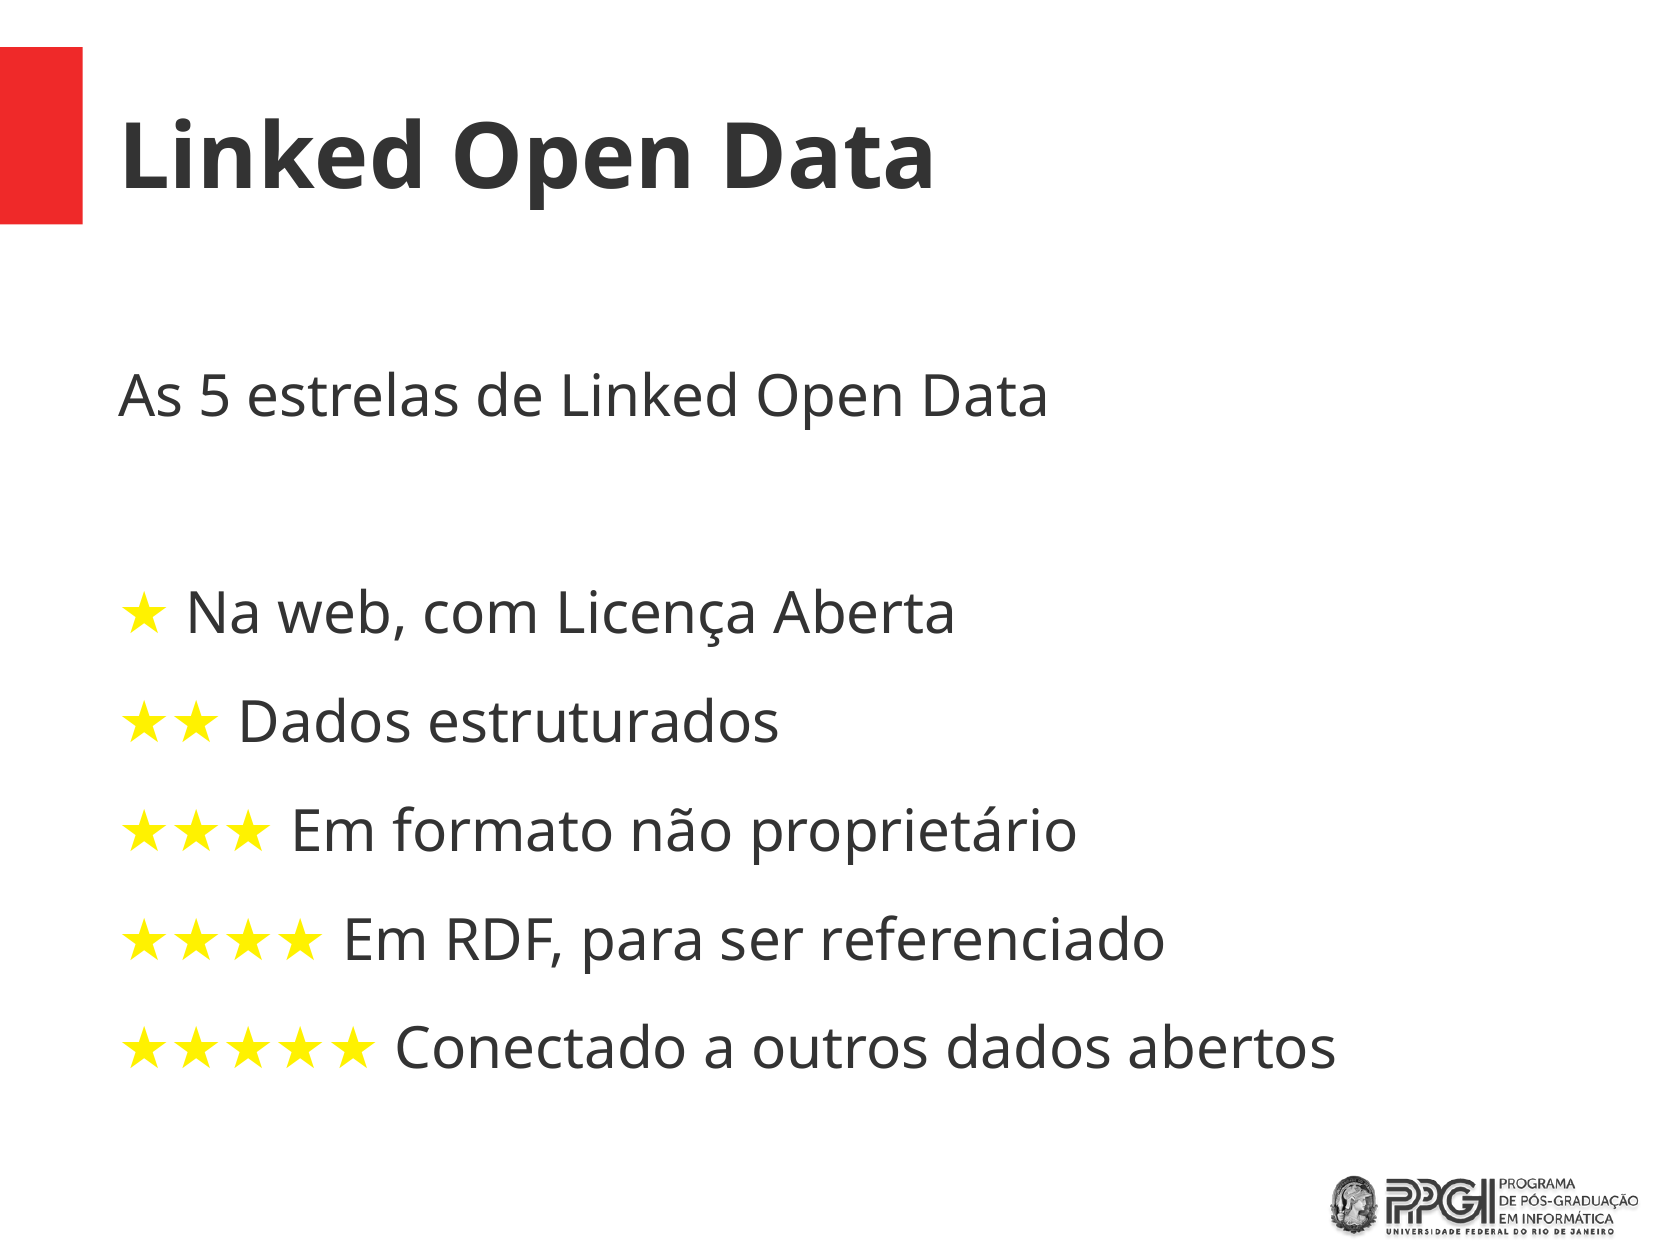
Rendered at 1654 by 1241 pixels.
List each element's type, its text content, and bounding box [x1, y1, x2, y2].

title Linked Open Data [118, 49, 1571, 257]
list As 5 estrelas de Linked Open Data ★ Na web, com Licença Aberta ★★ Dados estruturados ★★★ Em formato não proprietário ★★★★ Em RDF, para ser referenciado ★★★★★ Conectado a outros dados abertos [118, 354, 1536, 1074]
